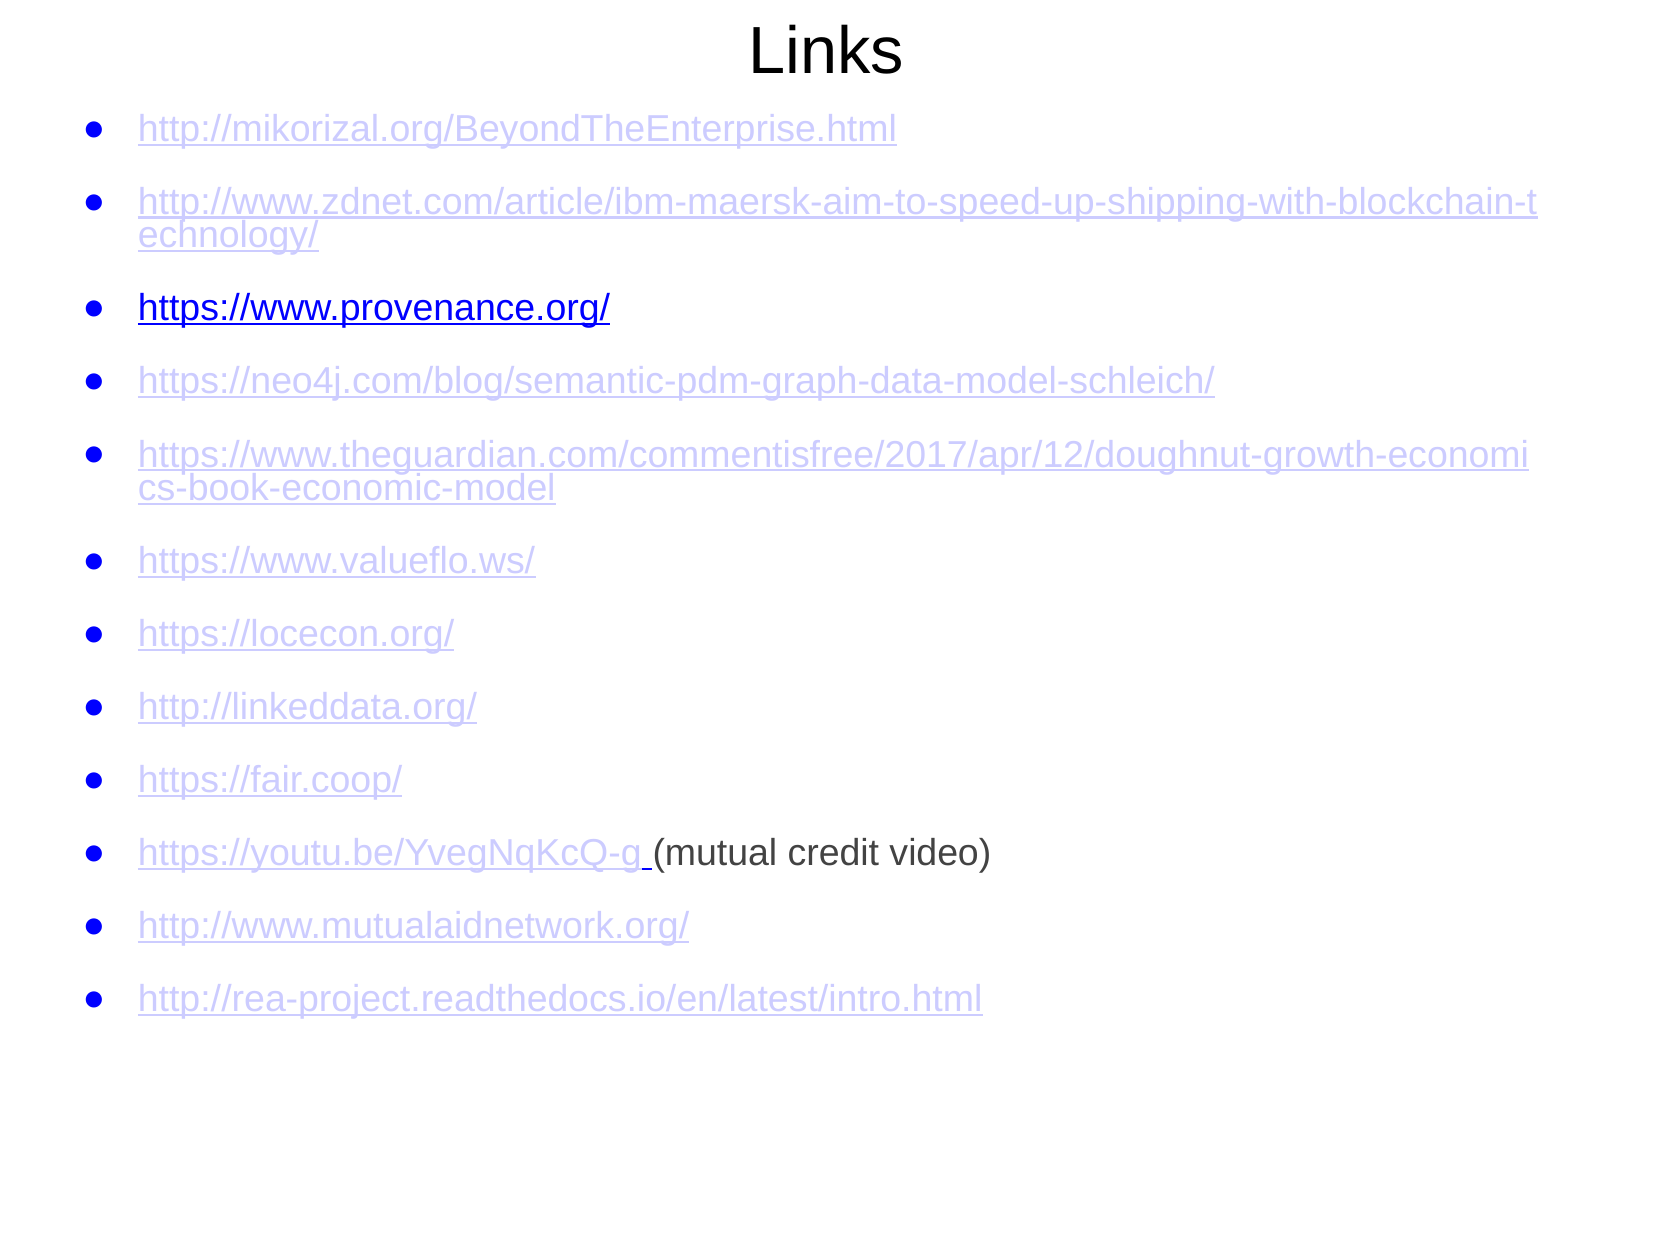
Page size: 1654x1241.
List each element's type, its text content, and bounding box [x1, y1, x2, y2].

list http://mikorizal.org/BeyondTheEnterprise.html http://www.zdnet.com/article/ibm-maersk-aim-to-speed-up-shipping-with-blockchain-technology/ https://www.provenance.org/ https://neo4j.com/blog/semantic-pdm-graph-data-model-schleich/ https://www.theguardian.com/commentisfree/2017/apr/12/doughnut-growth-economics-book-economic-model https://www.valueflo.ws/ https://locecon.org/ http://linkeddata.org/ https://fair.coop/ https://youtu.be/YvegNqKcQ-g (mutual credit video) http://www.mutualaidnetwork.org/ http://rea-project.readthedocs.io/en/latest/intro.html [82, 102, 1543, 1160]
title Links [82, 0, 1571, 116]
